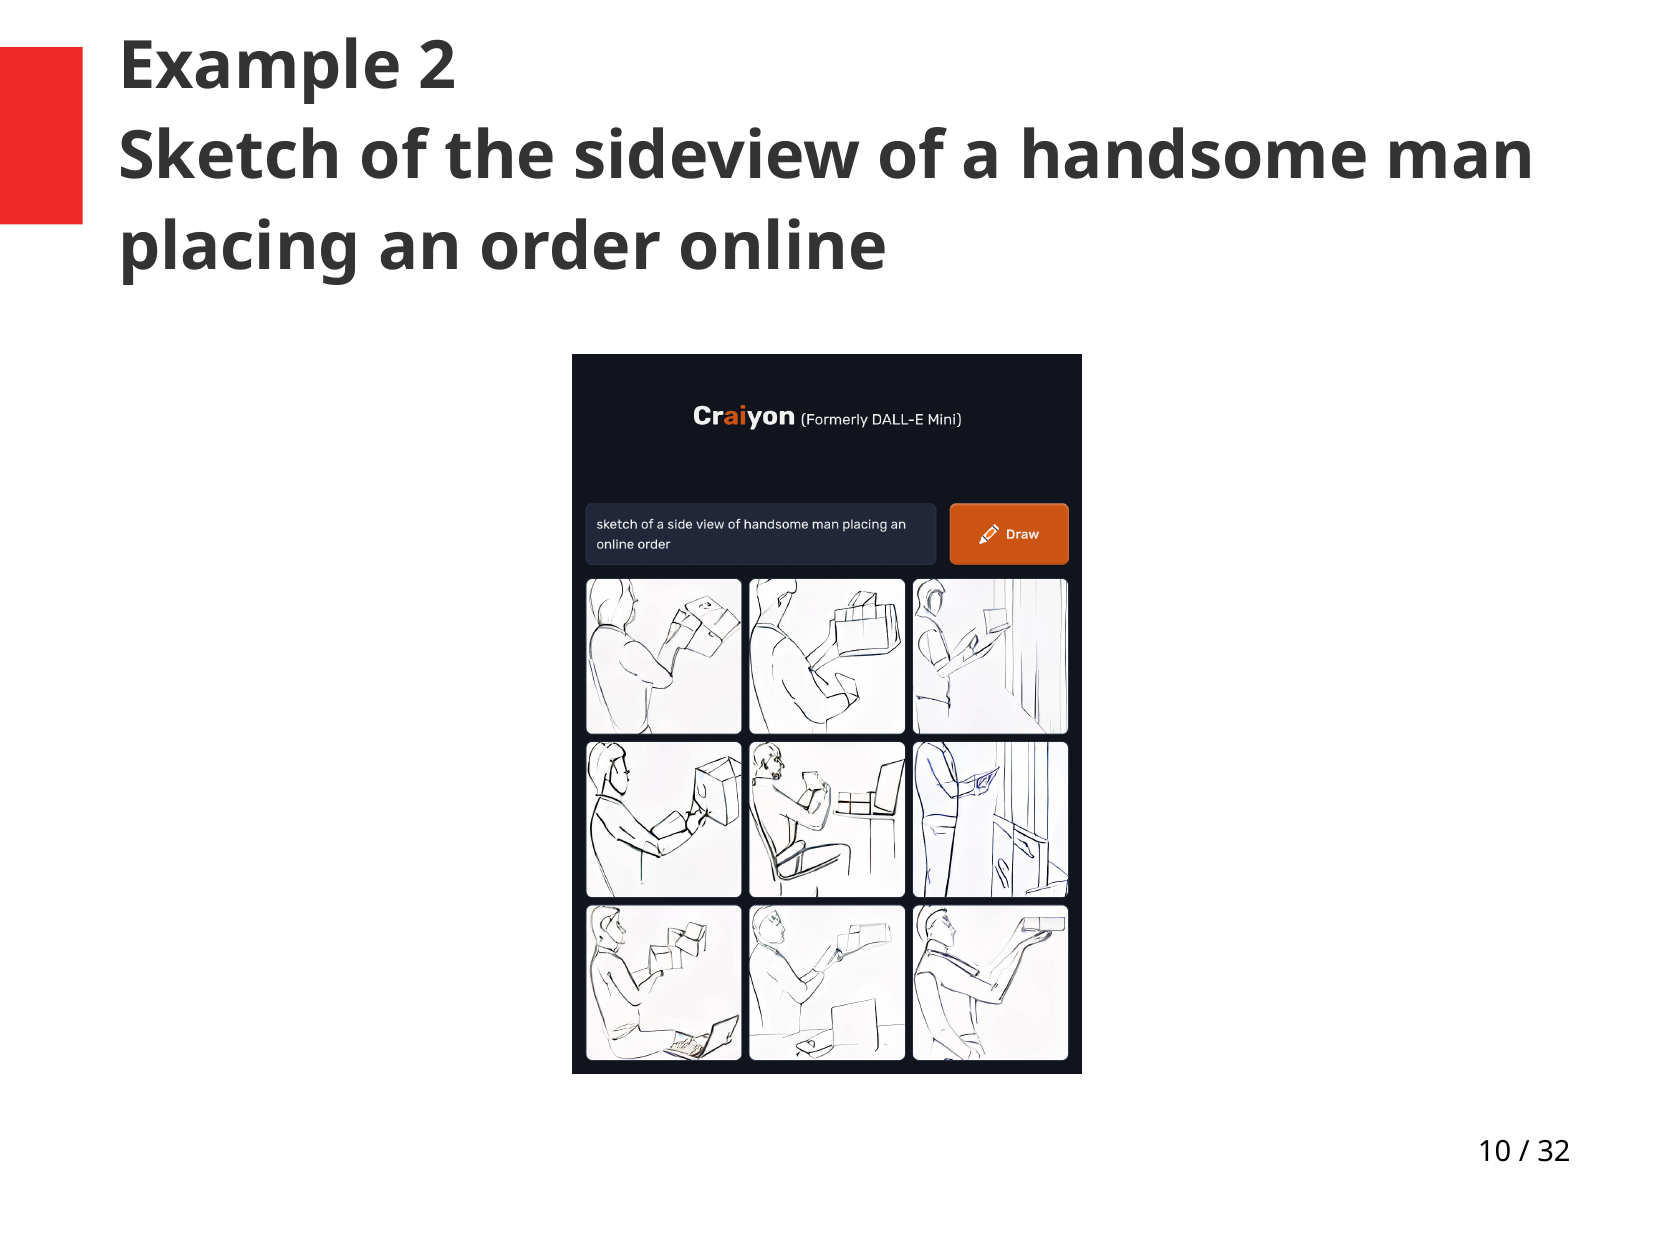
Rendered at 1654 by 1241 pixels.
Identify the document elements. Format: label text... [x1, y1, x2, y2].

picture [572, 354, 1082, 1074]
title Example 2 Sketch of the sideview of a handsome man placing an order online [118, 36, 1571, 270]
